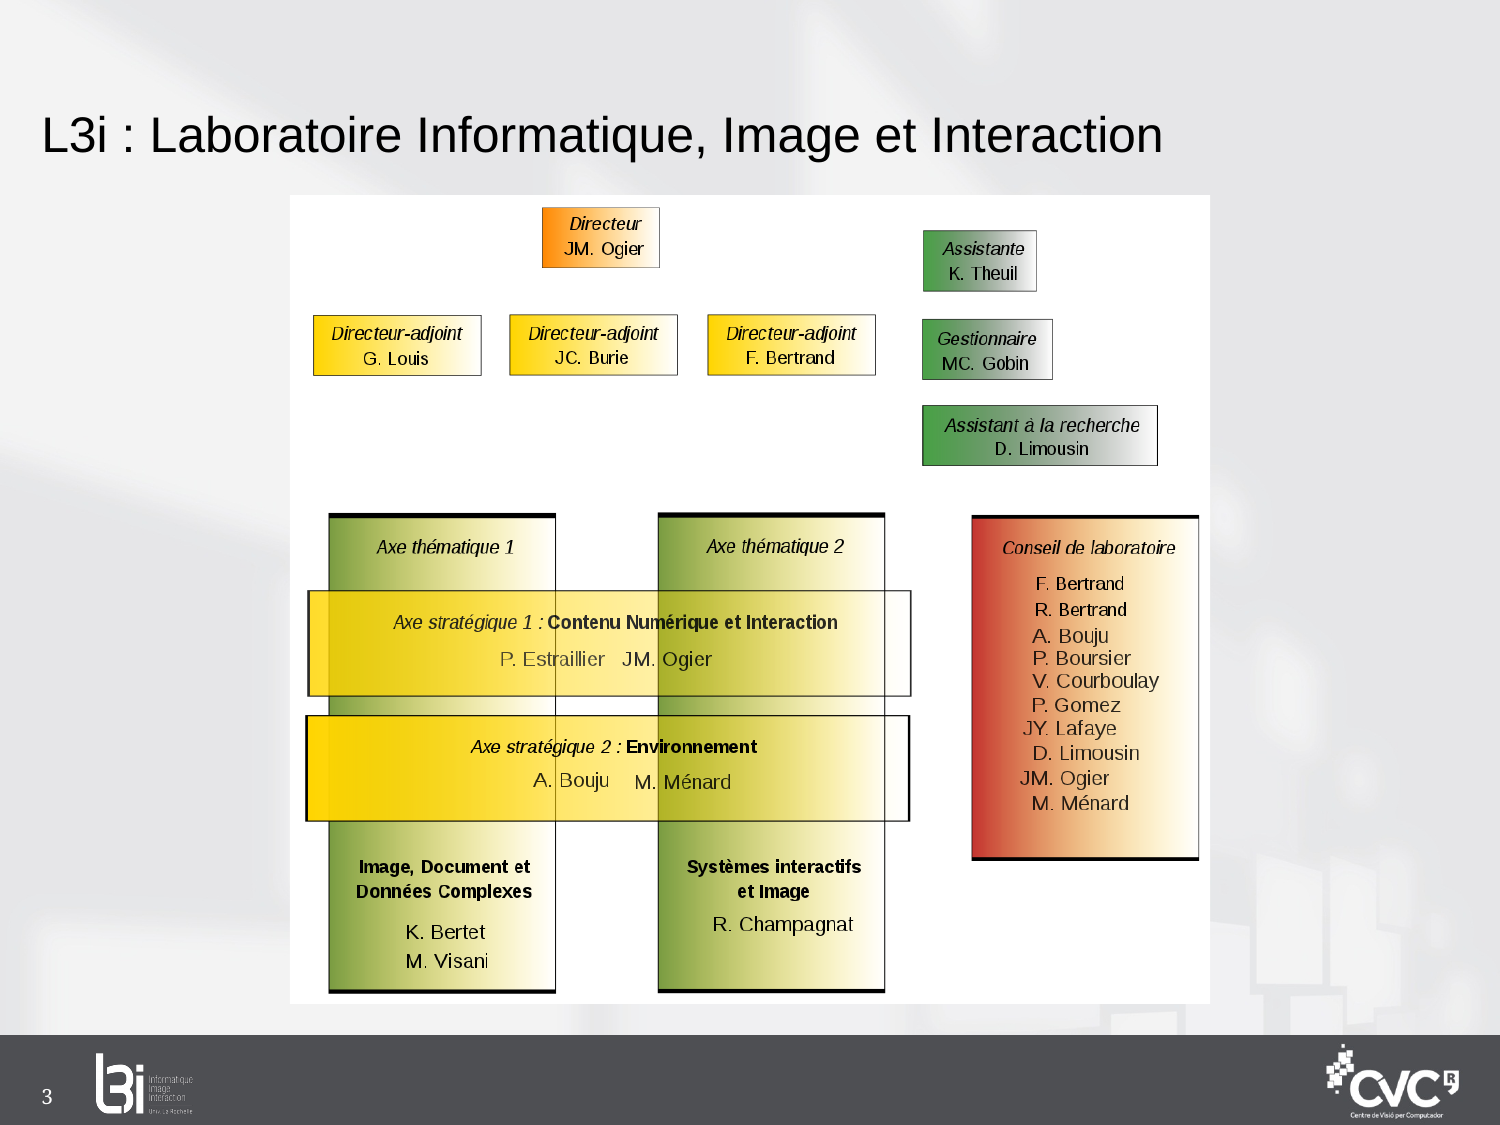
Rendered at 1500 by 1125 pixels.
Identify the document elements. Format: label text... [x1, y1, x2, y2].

title L3i : Laboratoire Informatique, Image et Interaction [41, 41, 1459, 229]
picture [0, 0, 1500, 1125]
